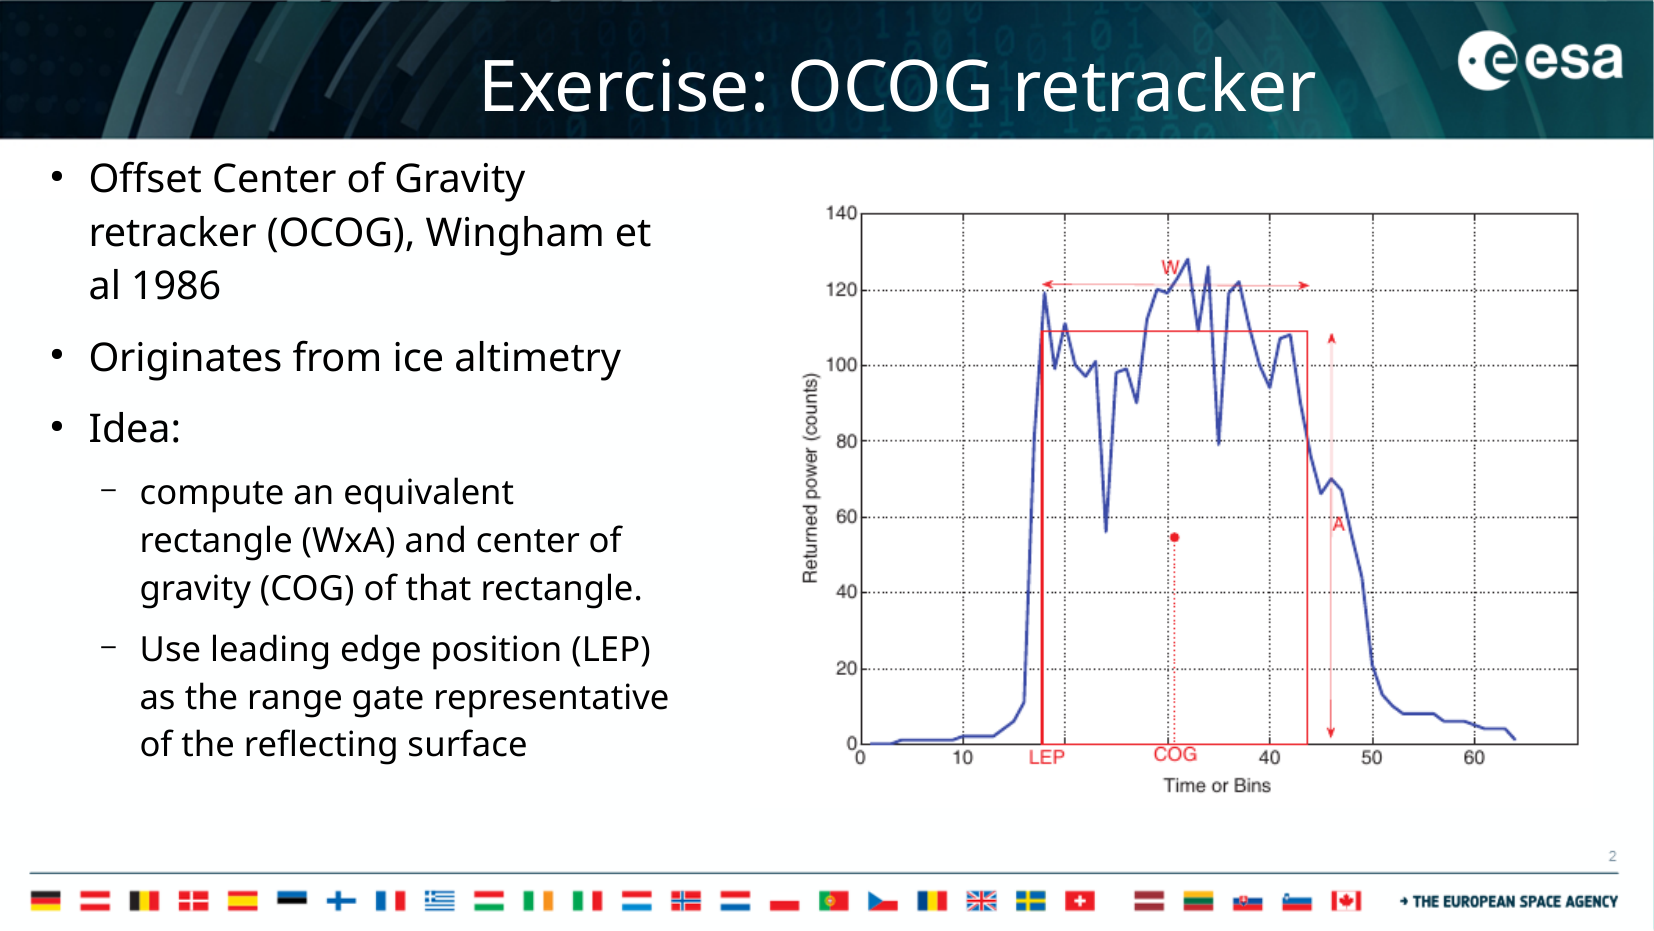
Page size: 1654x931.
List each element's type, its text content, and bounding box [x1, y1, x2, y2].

title Exercise: OCOG retracker [225, 19, 1571, 148]
list Offset Center of Gravity retracker (OCOG), Wingham et al 1986 Originates from ice altimetry Idea: compute an equivalent rectangle (WxA) and center of gravity (COG) of that rectangle. Use leading edge position (LEP) as the range gate representative of the reflecting surface [37, 150, 676, 788]
picture [0, 0, 1654, 931]
